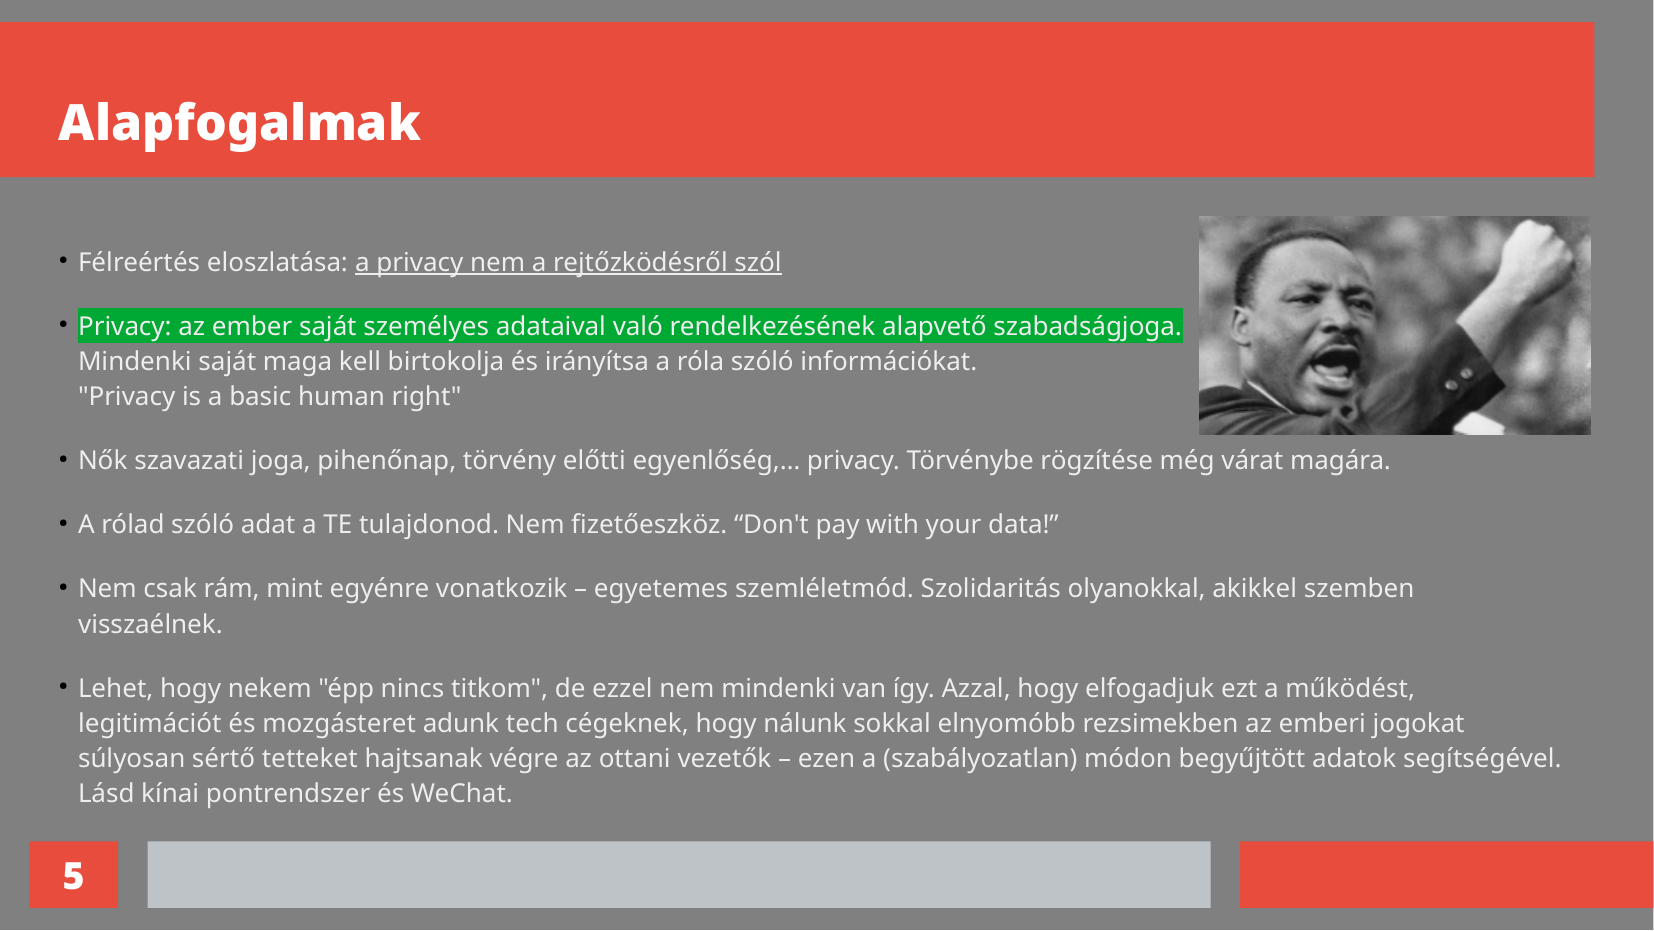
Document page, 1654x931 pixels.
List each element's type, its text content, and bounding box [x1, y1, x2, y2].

title Alapfogalmak [58, 44, 1595, 155]
picture [1199, 216, 1591, 436]
list Félreértés eloszlatása: a privacy nem a rejtőzködésről szól Privacy: az ember saját személyes adataival való rendelkezésének alapvető szabadságjoga. Mindenki saját maga kell birtokolja és irányítsa a róla szóló információkat. "Privacy is a basic human right" Nők szavazati joga, pihenőnap, törvény előtti egyenlőség,… privacy. Törvénybe rögzítése még várat magára. A rólad szóló adat a TE tulajdonod. Nem fizetőeszköz. “Don't pay with your data!” Nem csak rám, mint egyénre vonatkozik – egyetemes szemléletmód. Szolidaritás olyanokkal, akikkel szemben visszaélnek. Lehet, hogy nekem "épp nincs titkom", de ezzel nem mindenki van így. Azzal, hogy elfogadjuk ezt a működést, legitimációt és mozgásteret adunk tech cégeknek, hogy nálunk sokkal elnyomóbb rezsimekben az emberi jogokat súlyosan sértő tetteket hajtsanak végre az ottani vezetők – ezen a (szabályozatlan) módon begyűjtött adatok segítségével. Lásd kínai pontrendszer és WeChat. [58, 243, 1565, 820]
